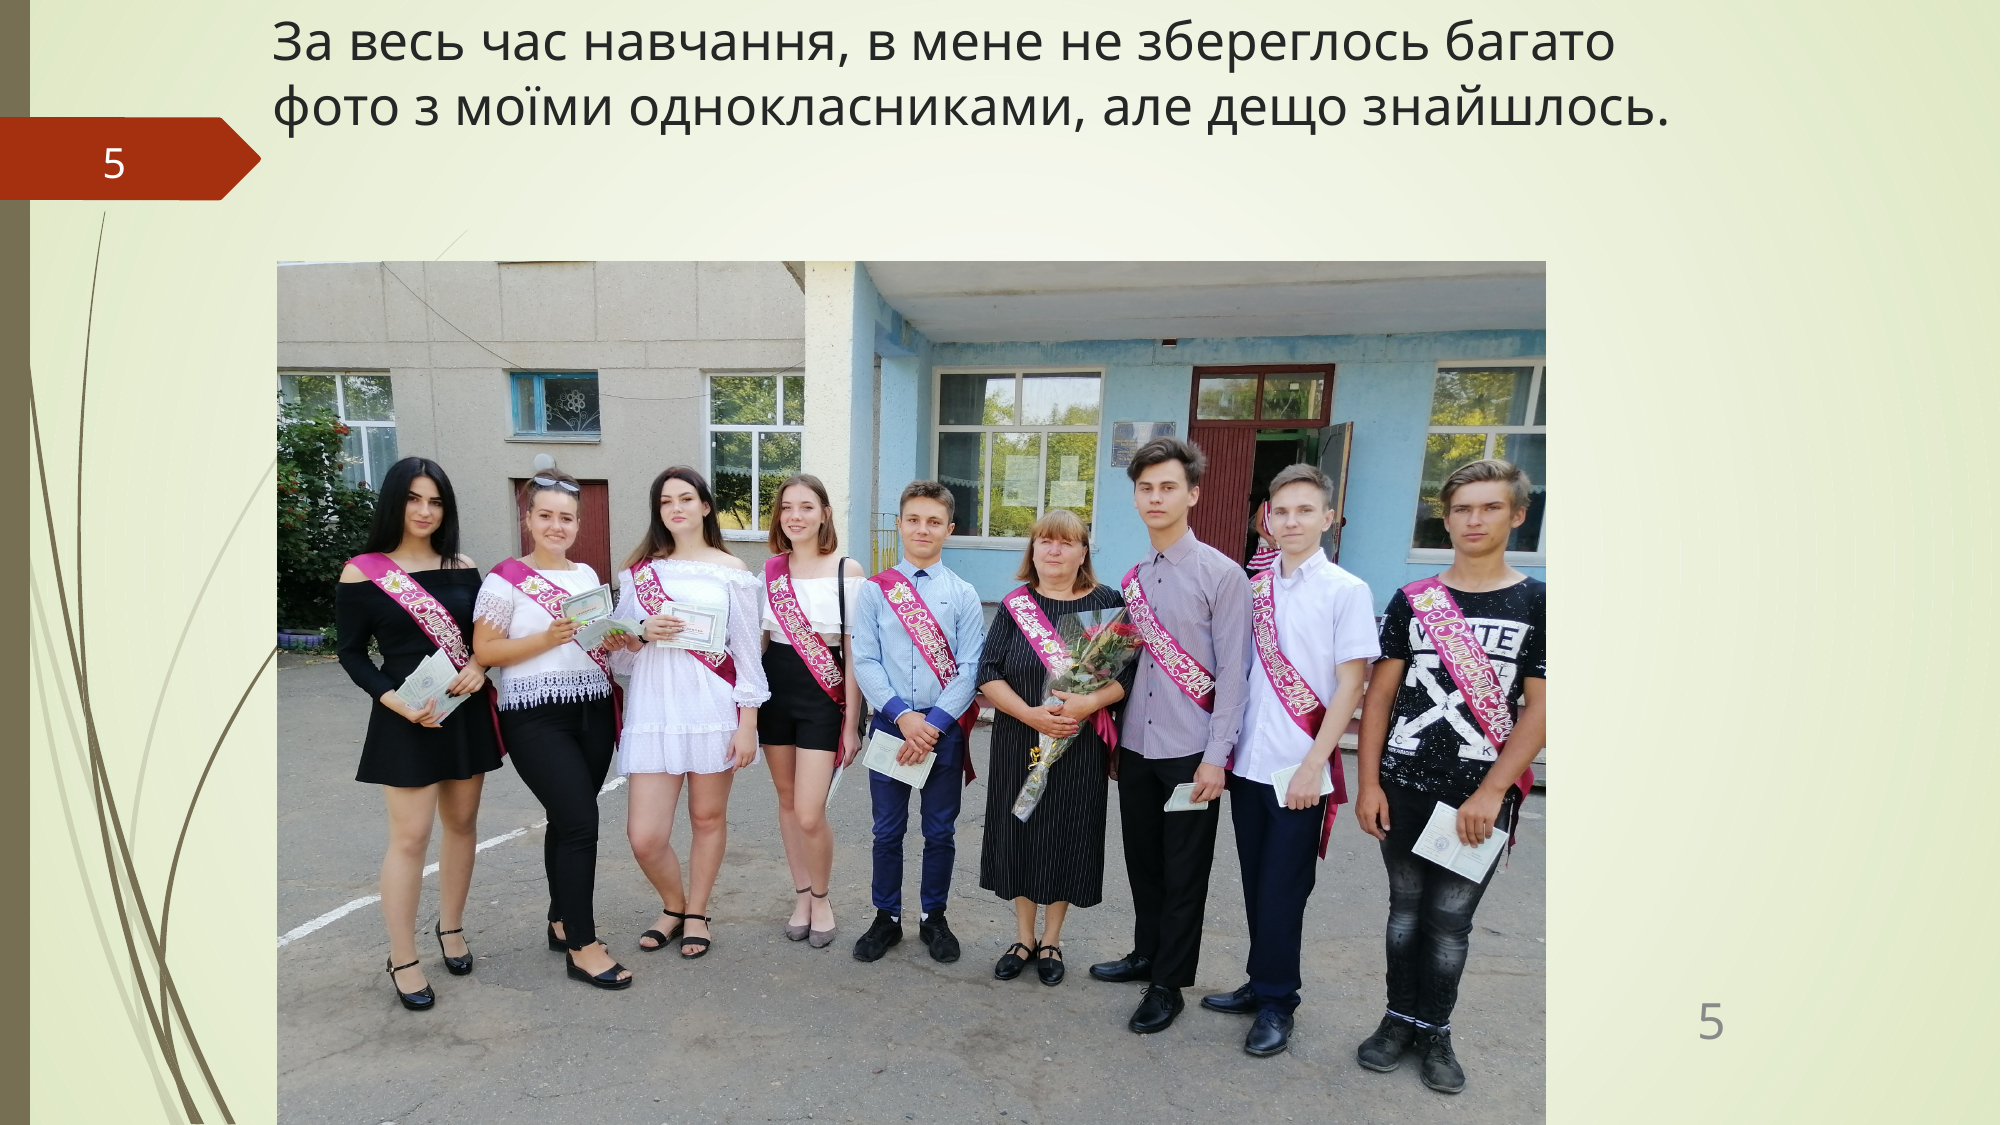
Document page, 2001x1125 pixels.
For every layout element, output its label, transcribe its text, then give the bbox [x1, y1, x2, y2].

title За весь час навчання, в мене не збереглось багато фото з моїми однокласниками, але дещо знайшлось. [257, 0, 1720, 211]
text_box 5 [87, 129, 216, 190]
picture [277, 261, 1546, 1125]
text_box 5 [1682, 981, 2000, 1042]
